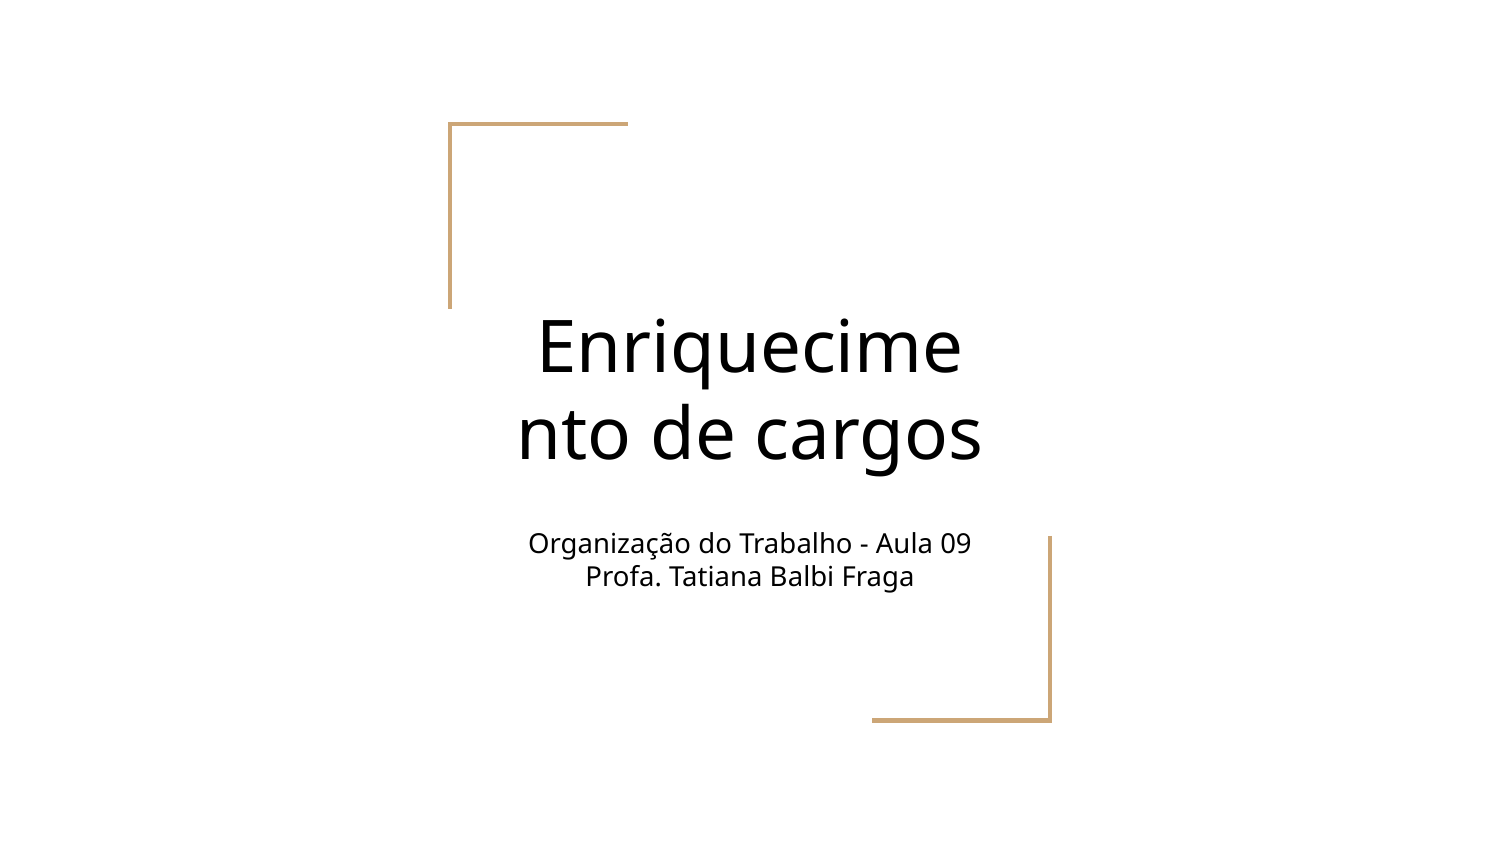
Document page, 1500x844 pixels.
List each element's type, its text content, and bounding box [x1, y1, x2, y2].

title Enriquecimento de cargos [499, 236, 1001, 490]
subtitle Organização do Trabalho - Aula 09 Profa. Tatiana Balbi Fraga [499, 511, 1001, 627]
